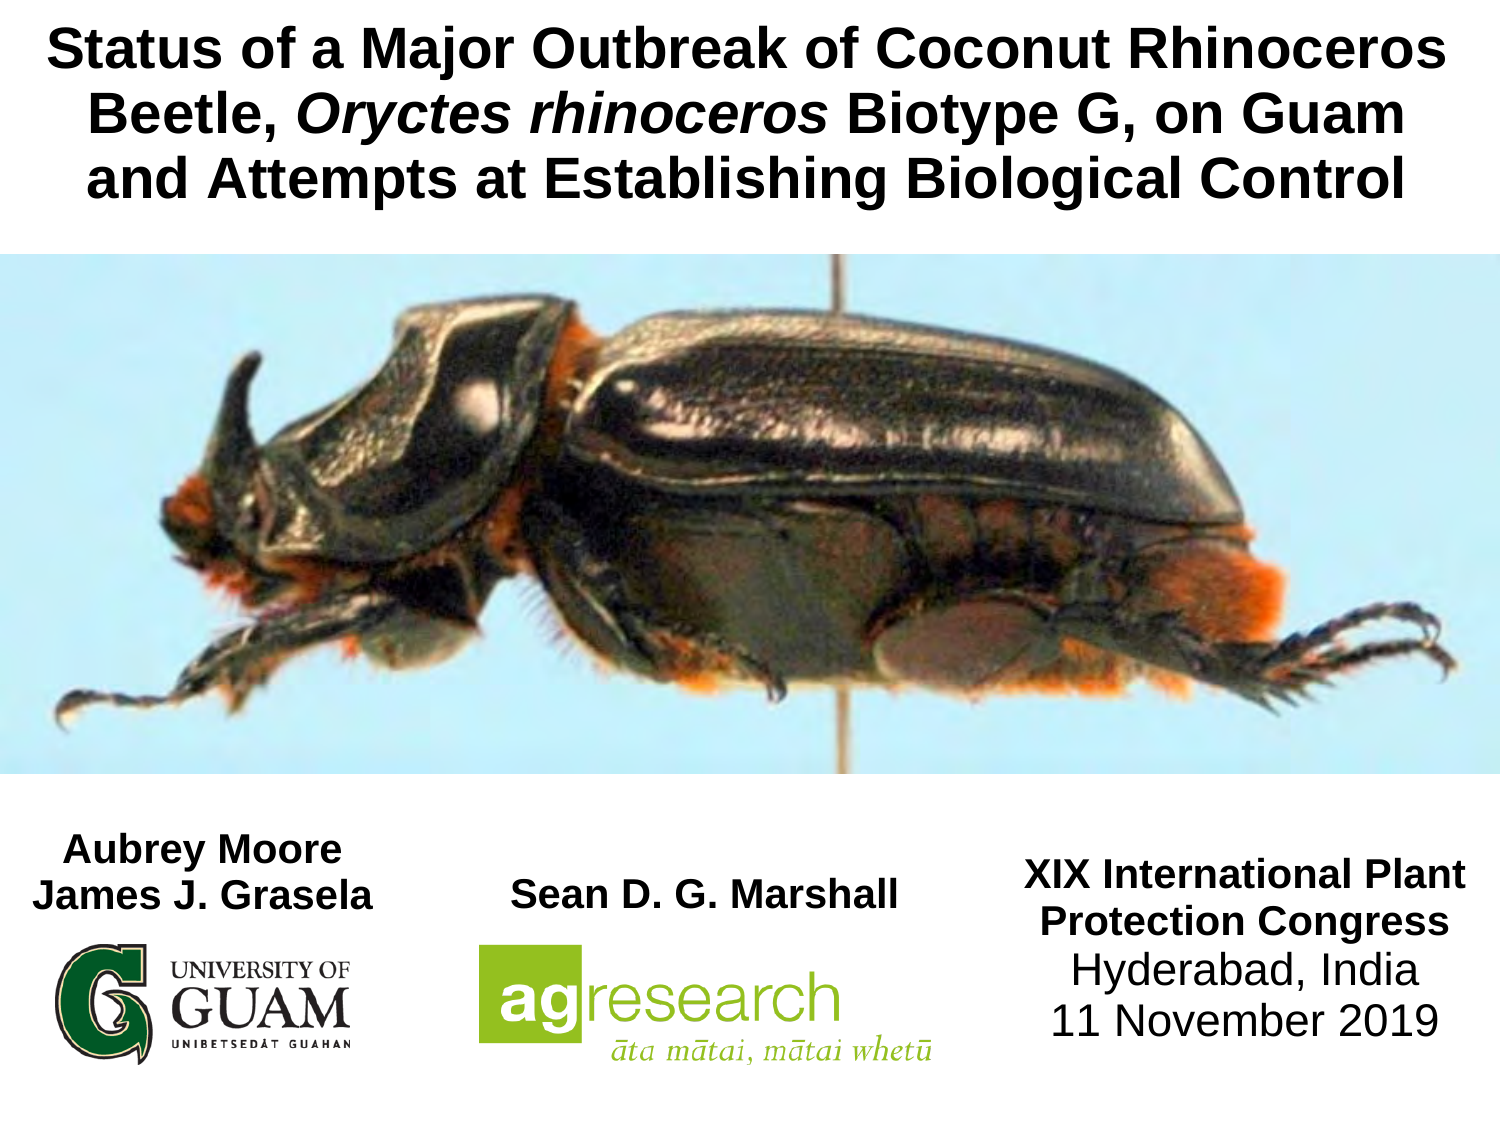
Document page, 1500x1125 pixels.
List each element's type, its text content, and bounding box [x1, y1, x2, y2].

text_box Sean D. G. Marshall [502, 870, 908, 935]
text_box Status of a Major Outbreak of Coconut Rhinoceros Beetle, Oryctes rhinoceros Biotype G, on Guam and Attempts at Establishing Biological Control [30, 7, 1471, 240]
picture [55, 944, 350, 1066]
picture [479, 944, 931, 1066]
text_box Aubrey Moore James J. Grasela [15, 825, 391, 935]
text_box XIX International Plant Protection Congress Hyderabad, India 11 November 2019 [990, 840, 1500, 1081]
picture [0, 254, 1500, 774]
